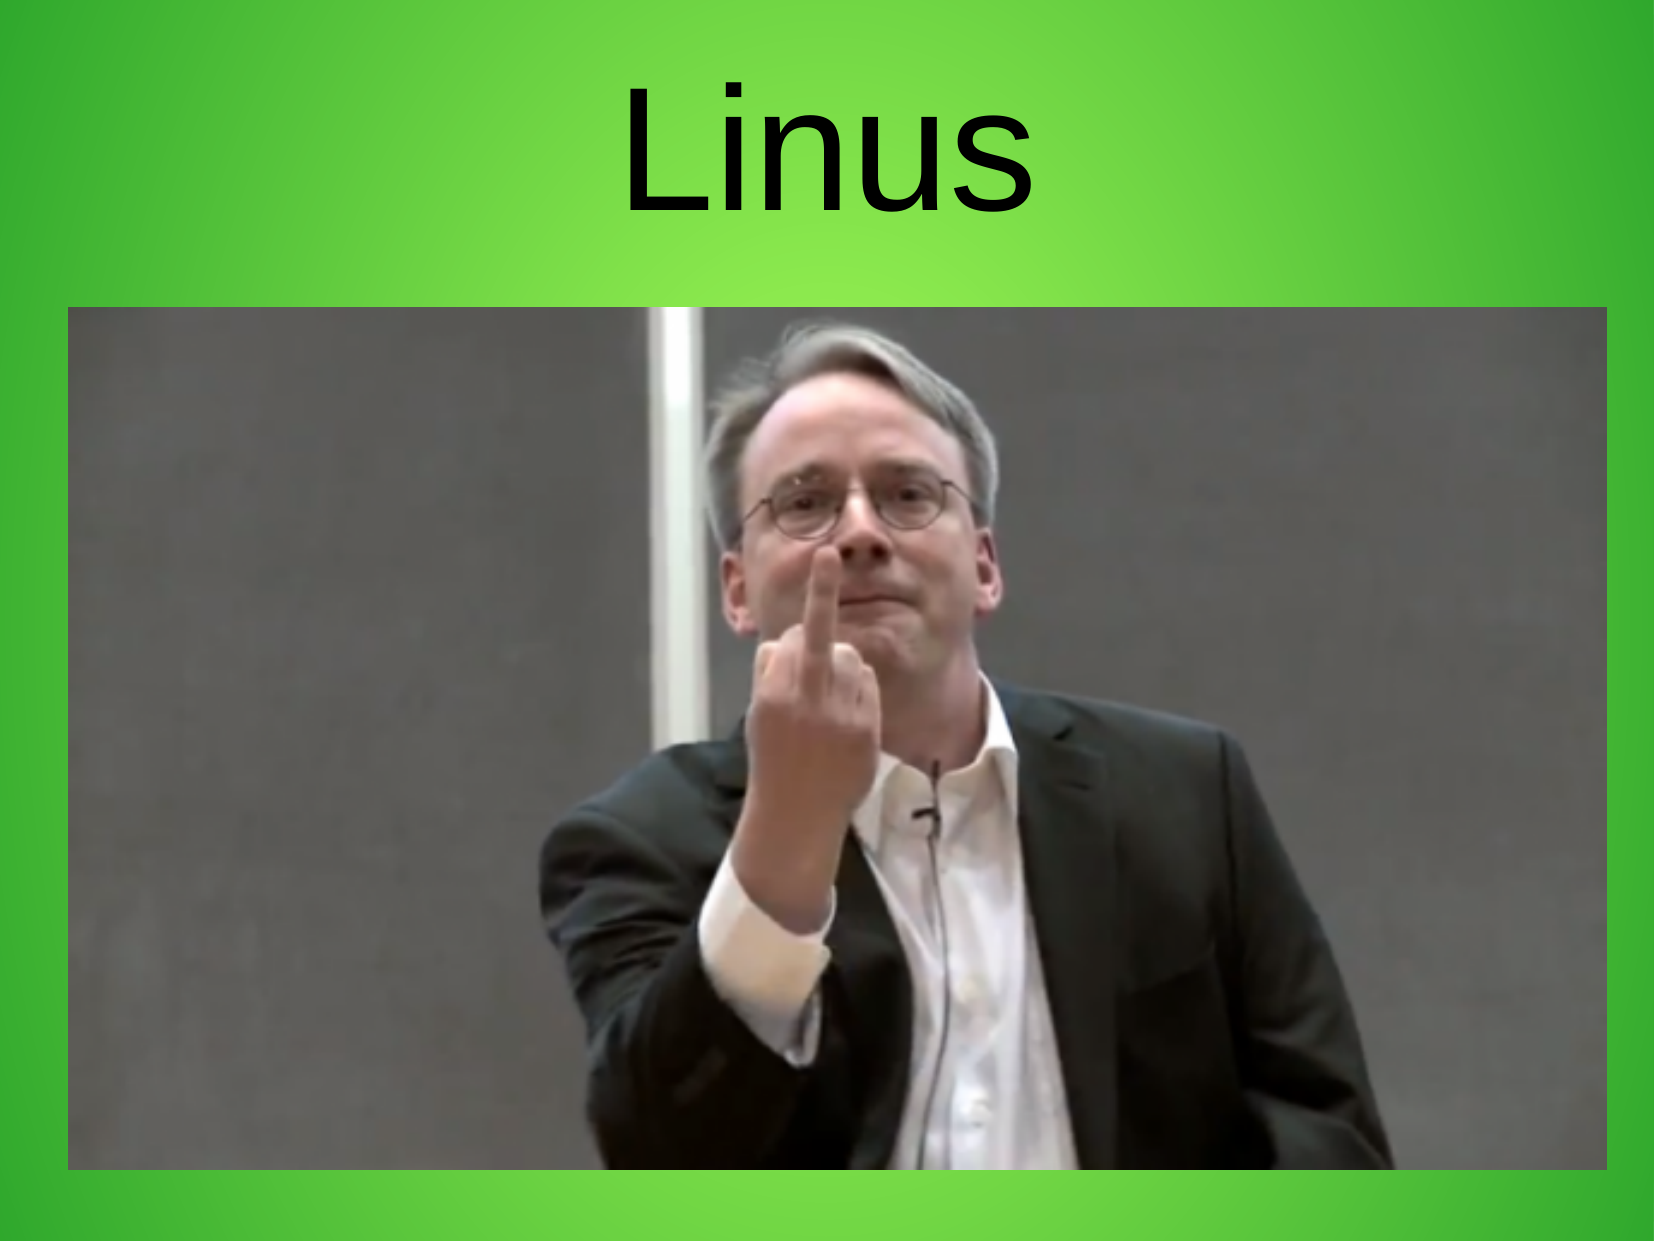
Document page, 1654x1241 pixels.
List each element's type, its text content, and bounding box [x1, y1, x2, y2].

picture [68, 307, 1607, 1170]
title Linus [82, 47, 1571, 252]
